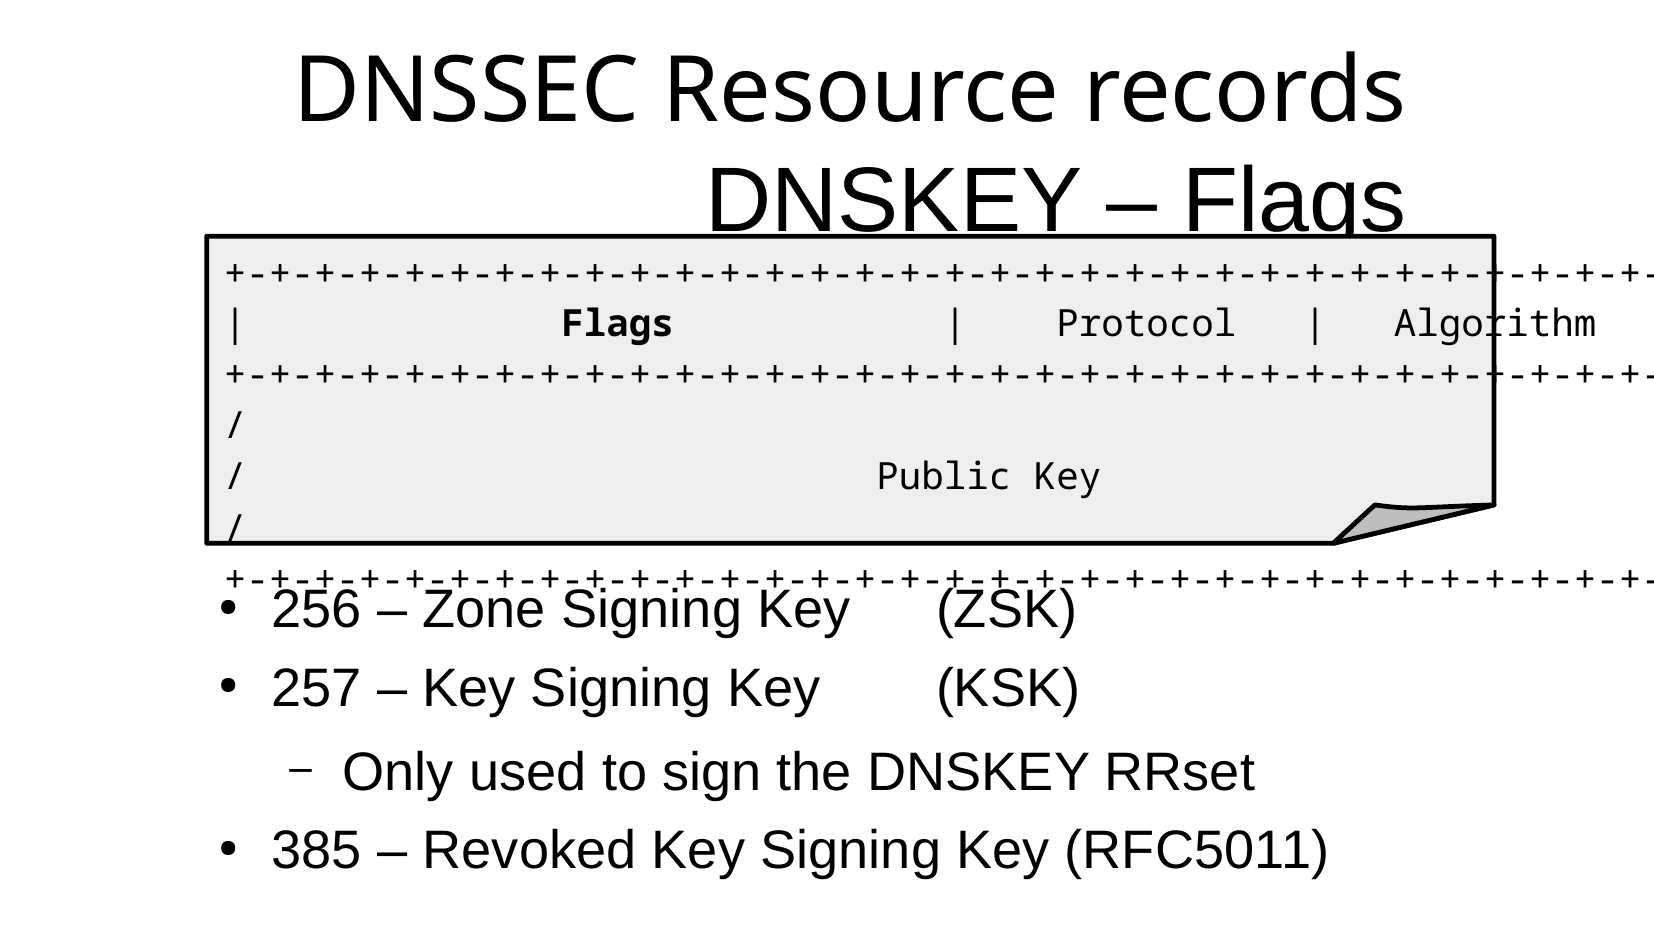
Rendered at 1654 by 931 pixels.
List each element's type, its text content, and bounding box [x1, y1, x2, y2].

title DNSSEC Resource records DNSKEY – Flags [3, 23, 1408, 221]
text_box +-+-+-+-+-+-+-+-+-+-+-+-+-+-+-+-+-+-+-+-+-+-+-+-+-+-+-+-+-+-+-+-+ | Flags | Protocol | Algorithm | +-+-+-+-+-+-+-+-+-+-+-+-+-+-+-+-+-+-+-+-+-+-+-+-+-+-+-+-+-+-+-+-+ / / / Public Key / / / +-+-+-+-+-+-+-+-+-+-+-+-+-+-+-+-+-+-+-+-+-+-+-+-+-+-+-+-+-+-+-+-+ [206, 236, 1495, 544]
list 256 – Zone Signing Key (ZSK) 257 – Key Signing Key (KSK) Only used to sign the DNSKEY RRset 385 – Revoked Key Signing Key (RFC5011) [200, 578, 1630, 931]
